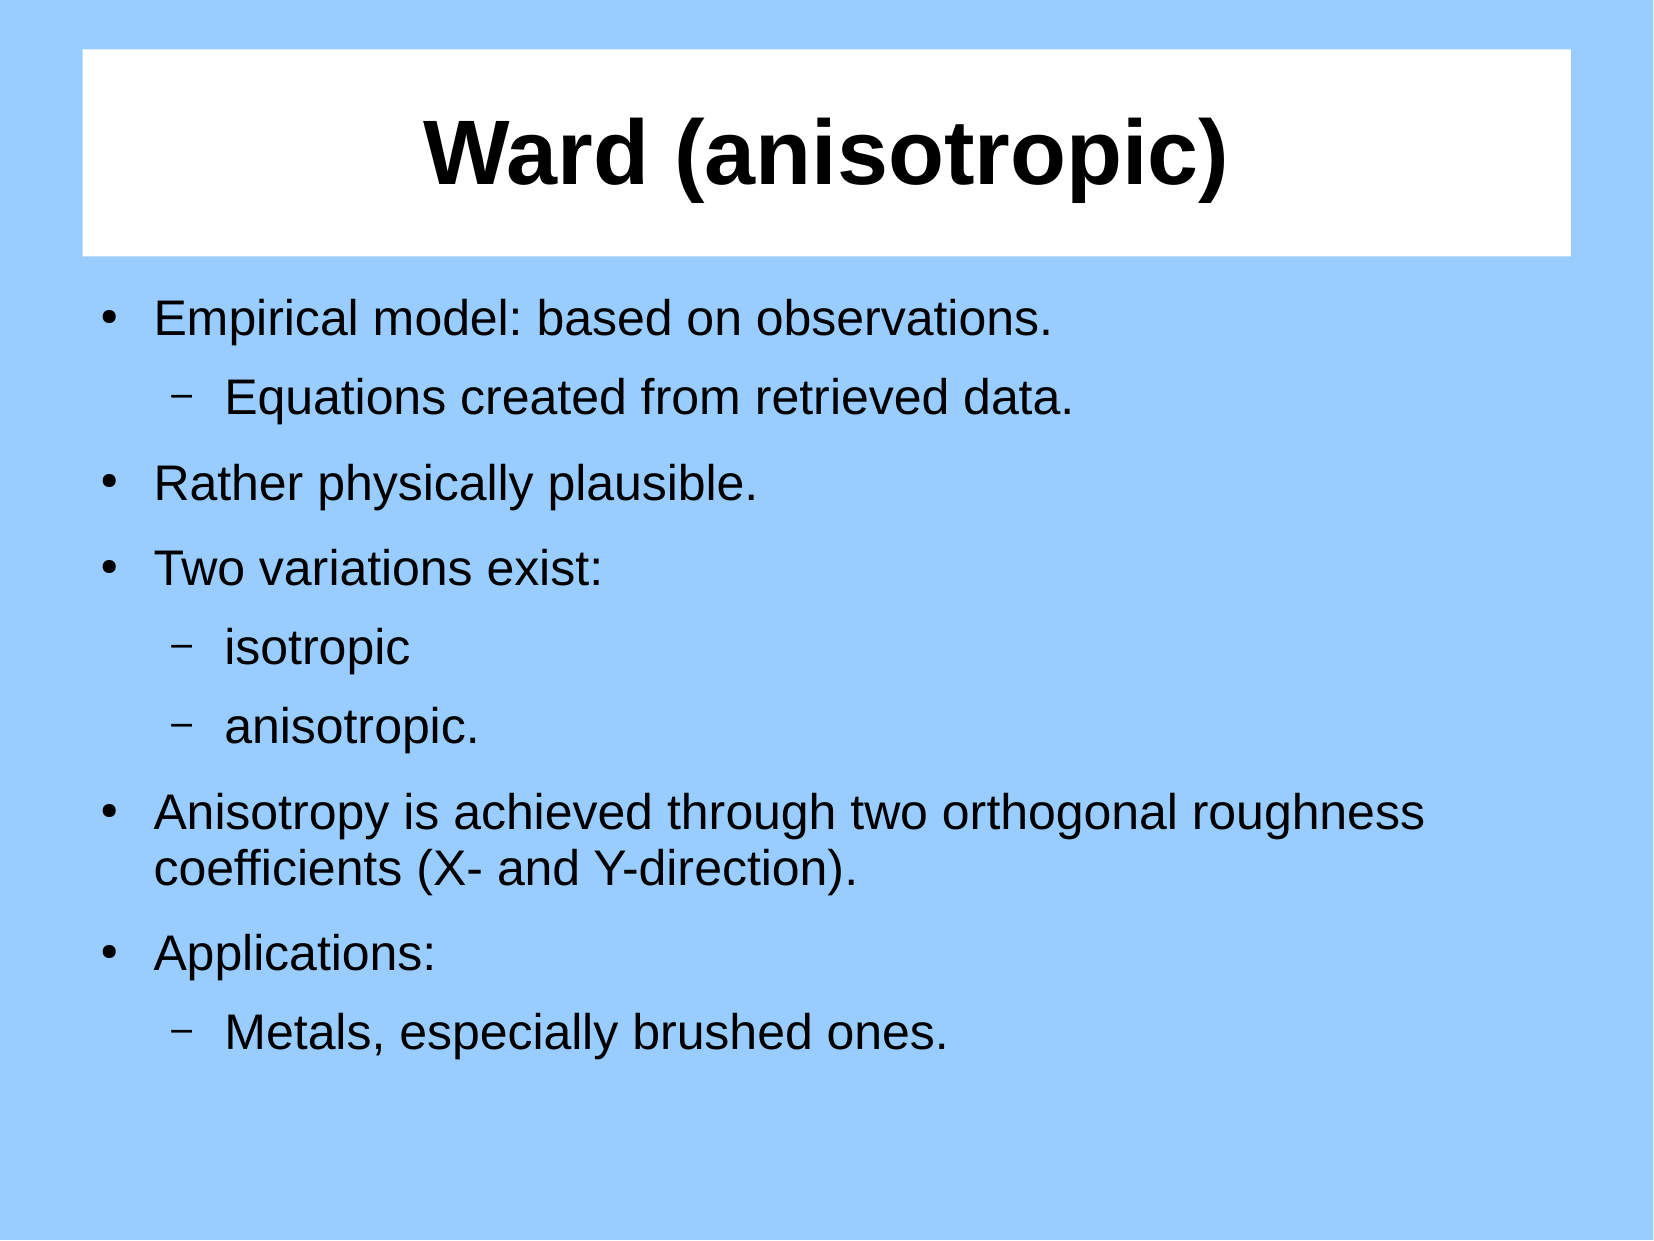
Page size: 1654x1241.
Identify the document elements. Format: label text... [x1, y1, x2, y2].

title Ward (anisotropic) [82, 49, 1571, 257]
list Empirical model: based on observations. Equations created from retrieved data. Rather physically plausible. Two variations exist: isotropic anisotropic. Anisotropy is achieved through two orthogonal roughness coefficients (X- and Y-direction). Applications: Metals, especially brushed ones. [82, 290, 1571, 1170]
